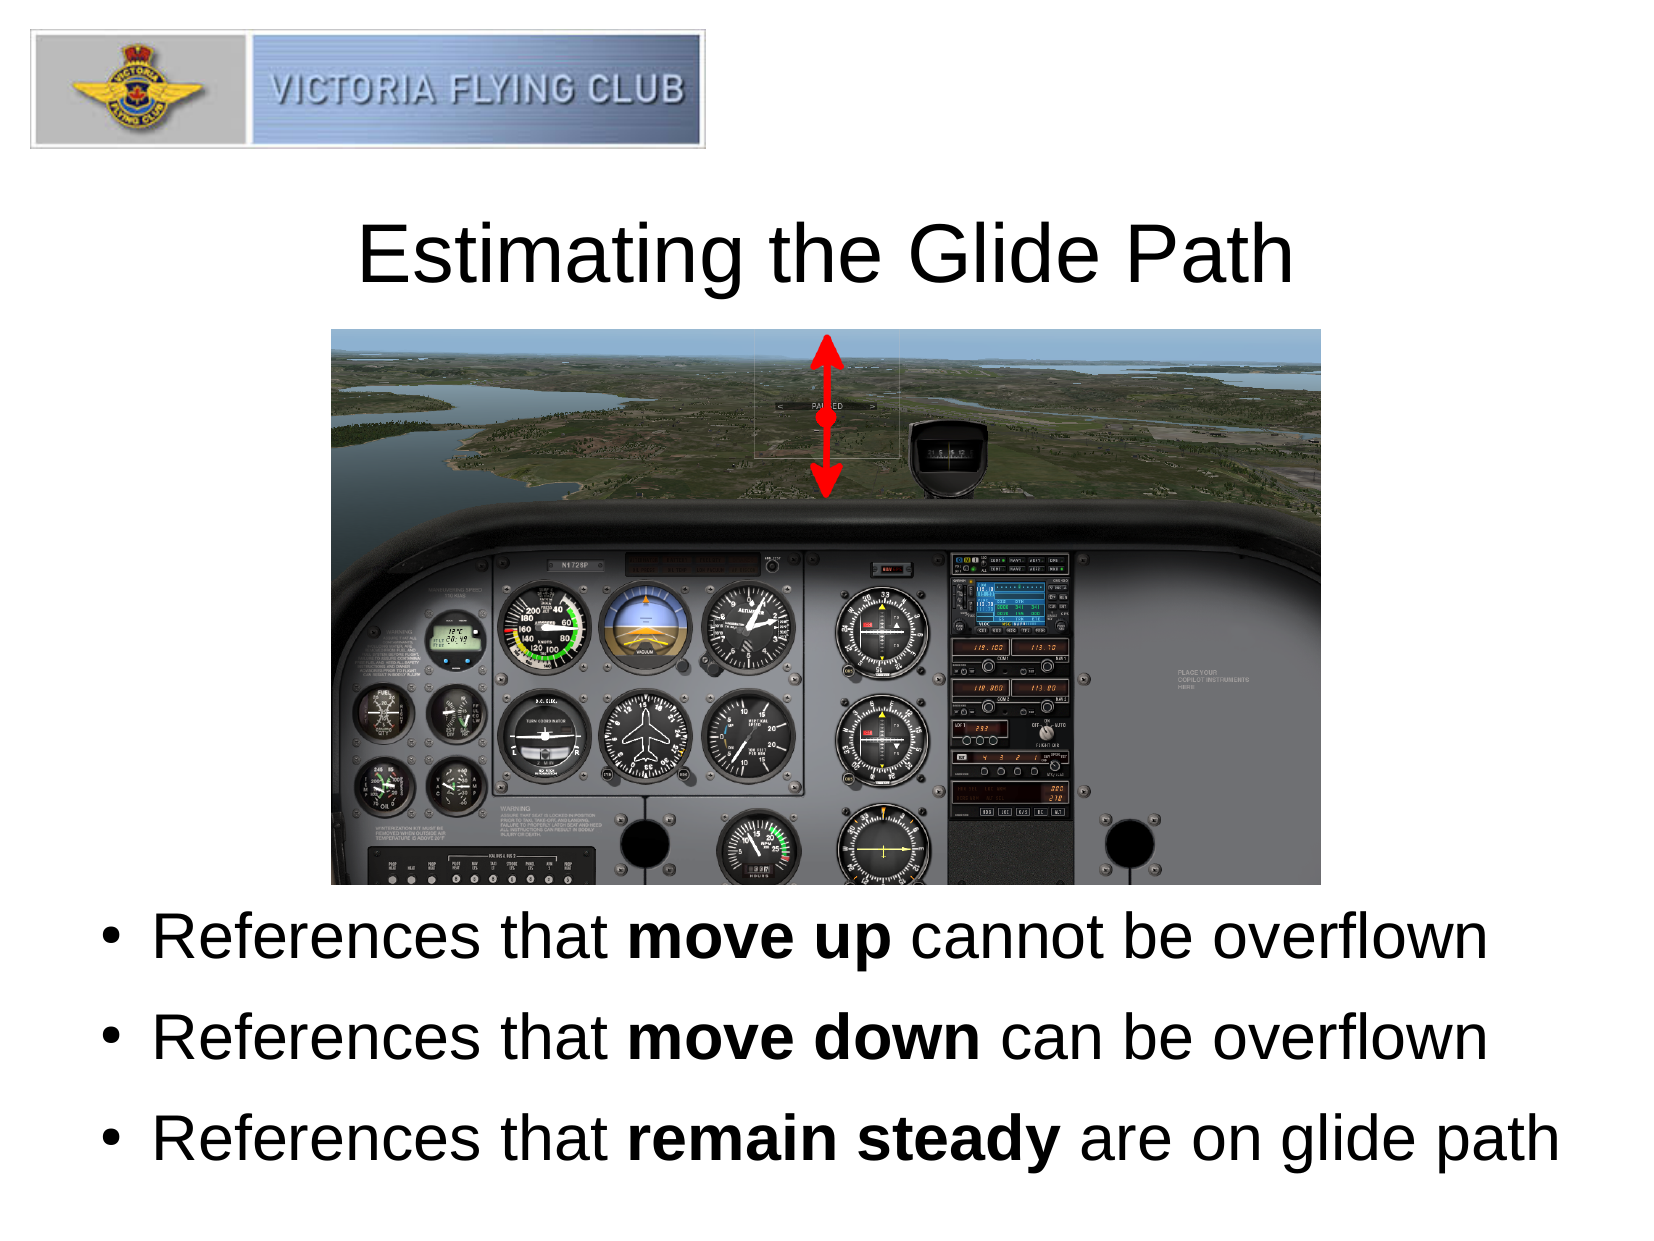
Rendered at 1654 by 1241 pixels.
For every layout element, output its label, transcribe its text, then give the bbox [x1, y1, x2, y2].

list References that move up cannot be overflown References that move down can be overflown References that remain steady are on glide path [82, 900, 1571, 1201]
picture [30, 29, 706, 149]
title Estimating the Glide Path [82, 150, 1571, 358]
picture [331, 329, 1321, 886]
